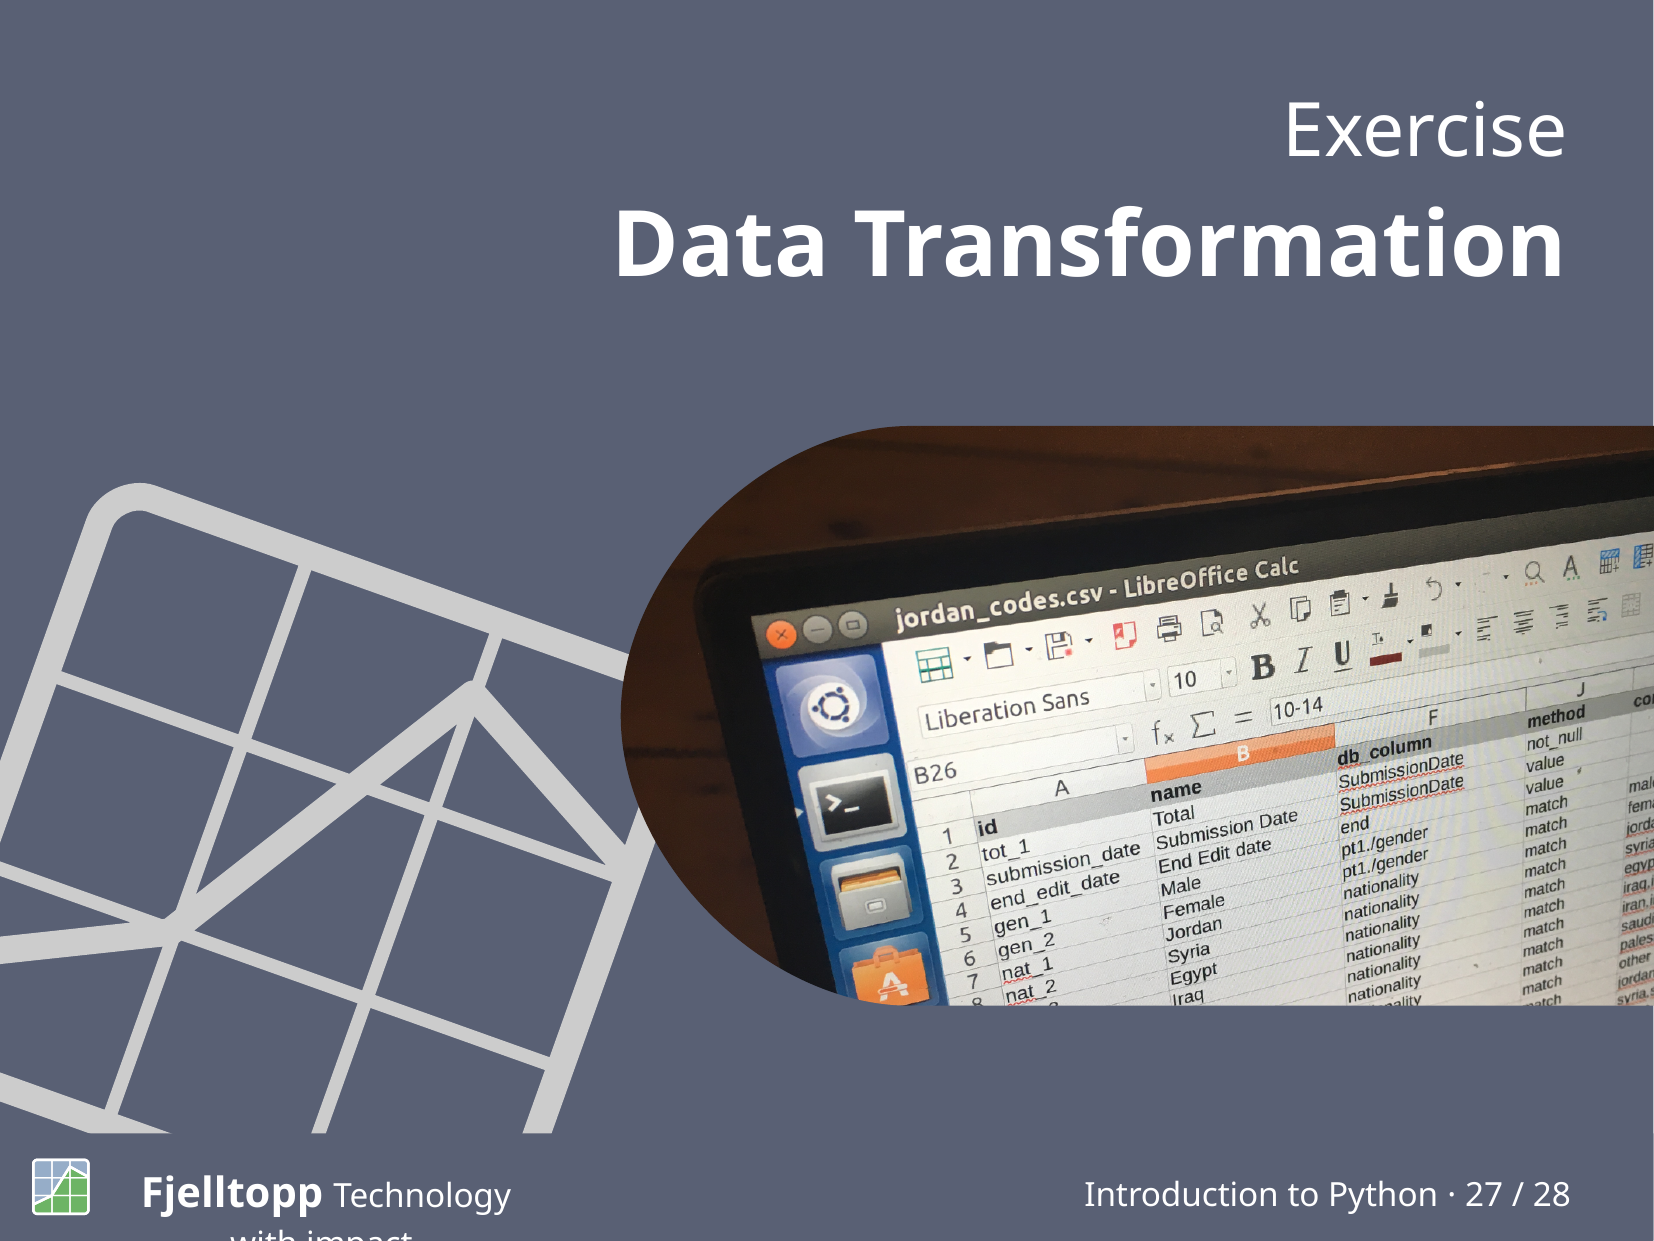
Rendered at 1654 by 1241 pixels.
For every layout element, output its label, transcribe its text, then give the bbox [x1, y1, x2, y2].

text_box · <number> / 28 [699, 1171, 1571, 1214]
text_box Fjelltopp Technology with impact. [89, 1155, 563, 1224]
text_box [0, 425, 1654, 1241]
title Exercise Data Transformation [292, 90, 1568, 415]
